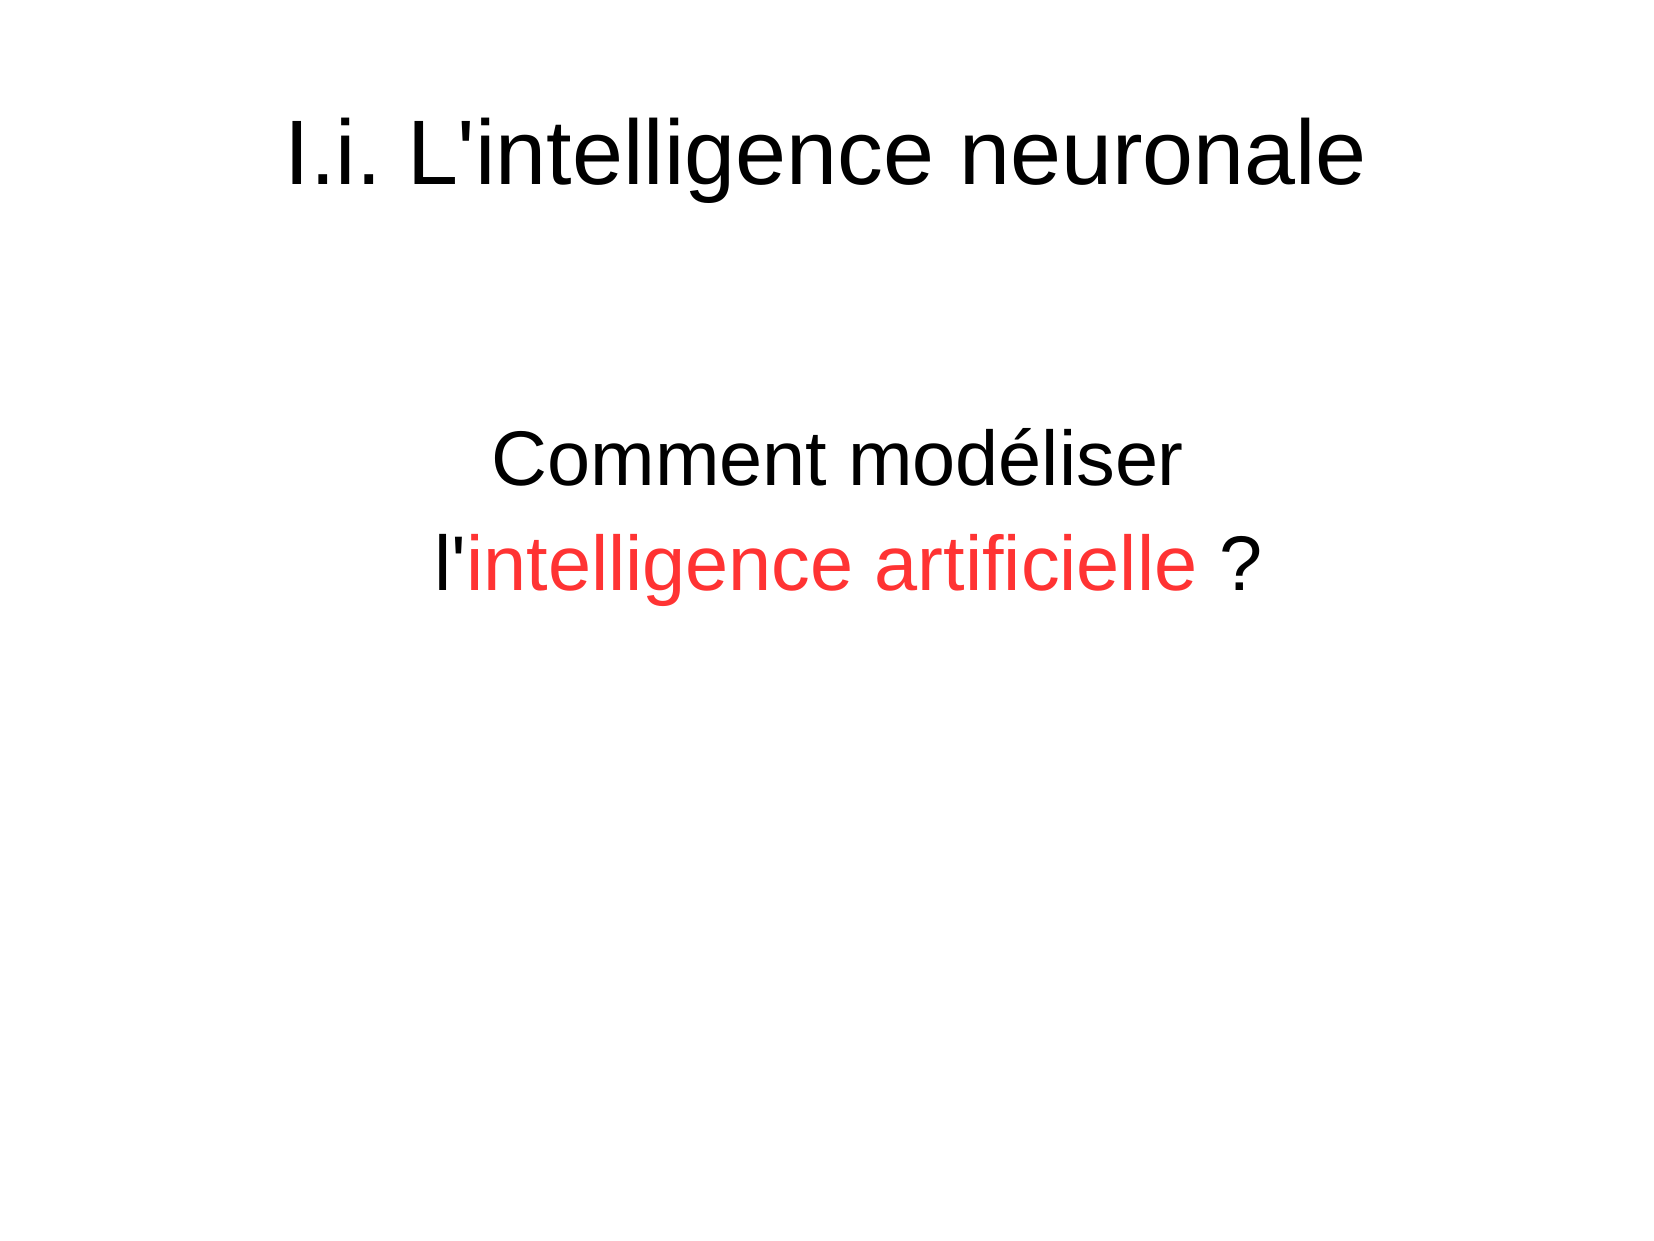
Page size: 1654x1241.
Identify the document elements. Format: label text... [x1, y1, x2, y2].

list Comment modéliser l'intelligence artificielle ? [82, 414, 1571, 609]
title I.i. L'intelligence neuronale [82, 49, 1571, 257]
